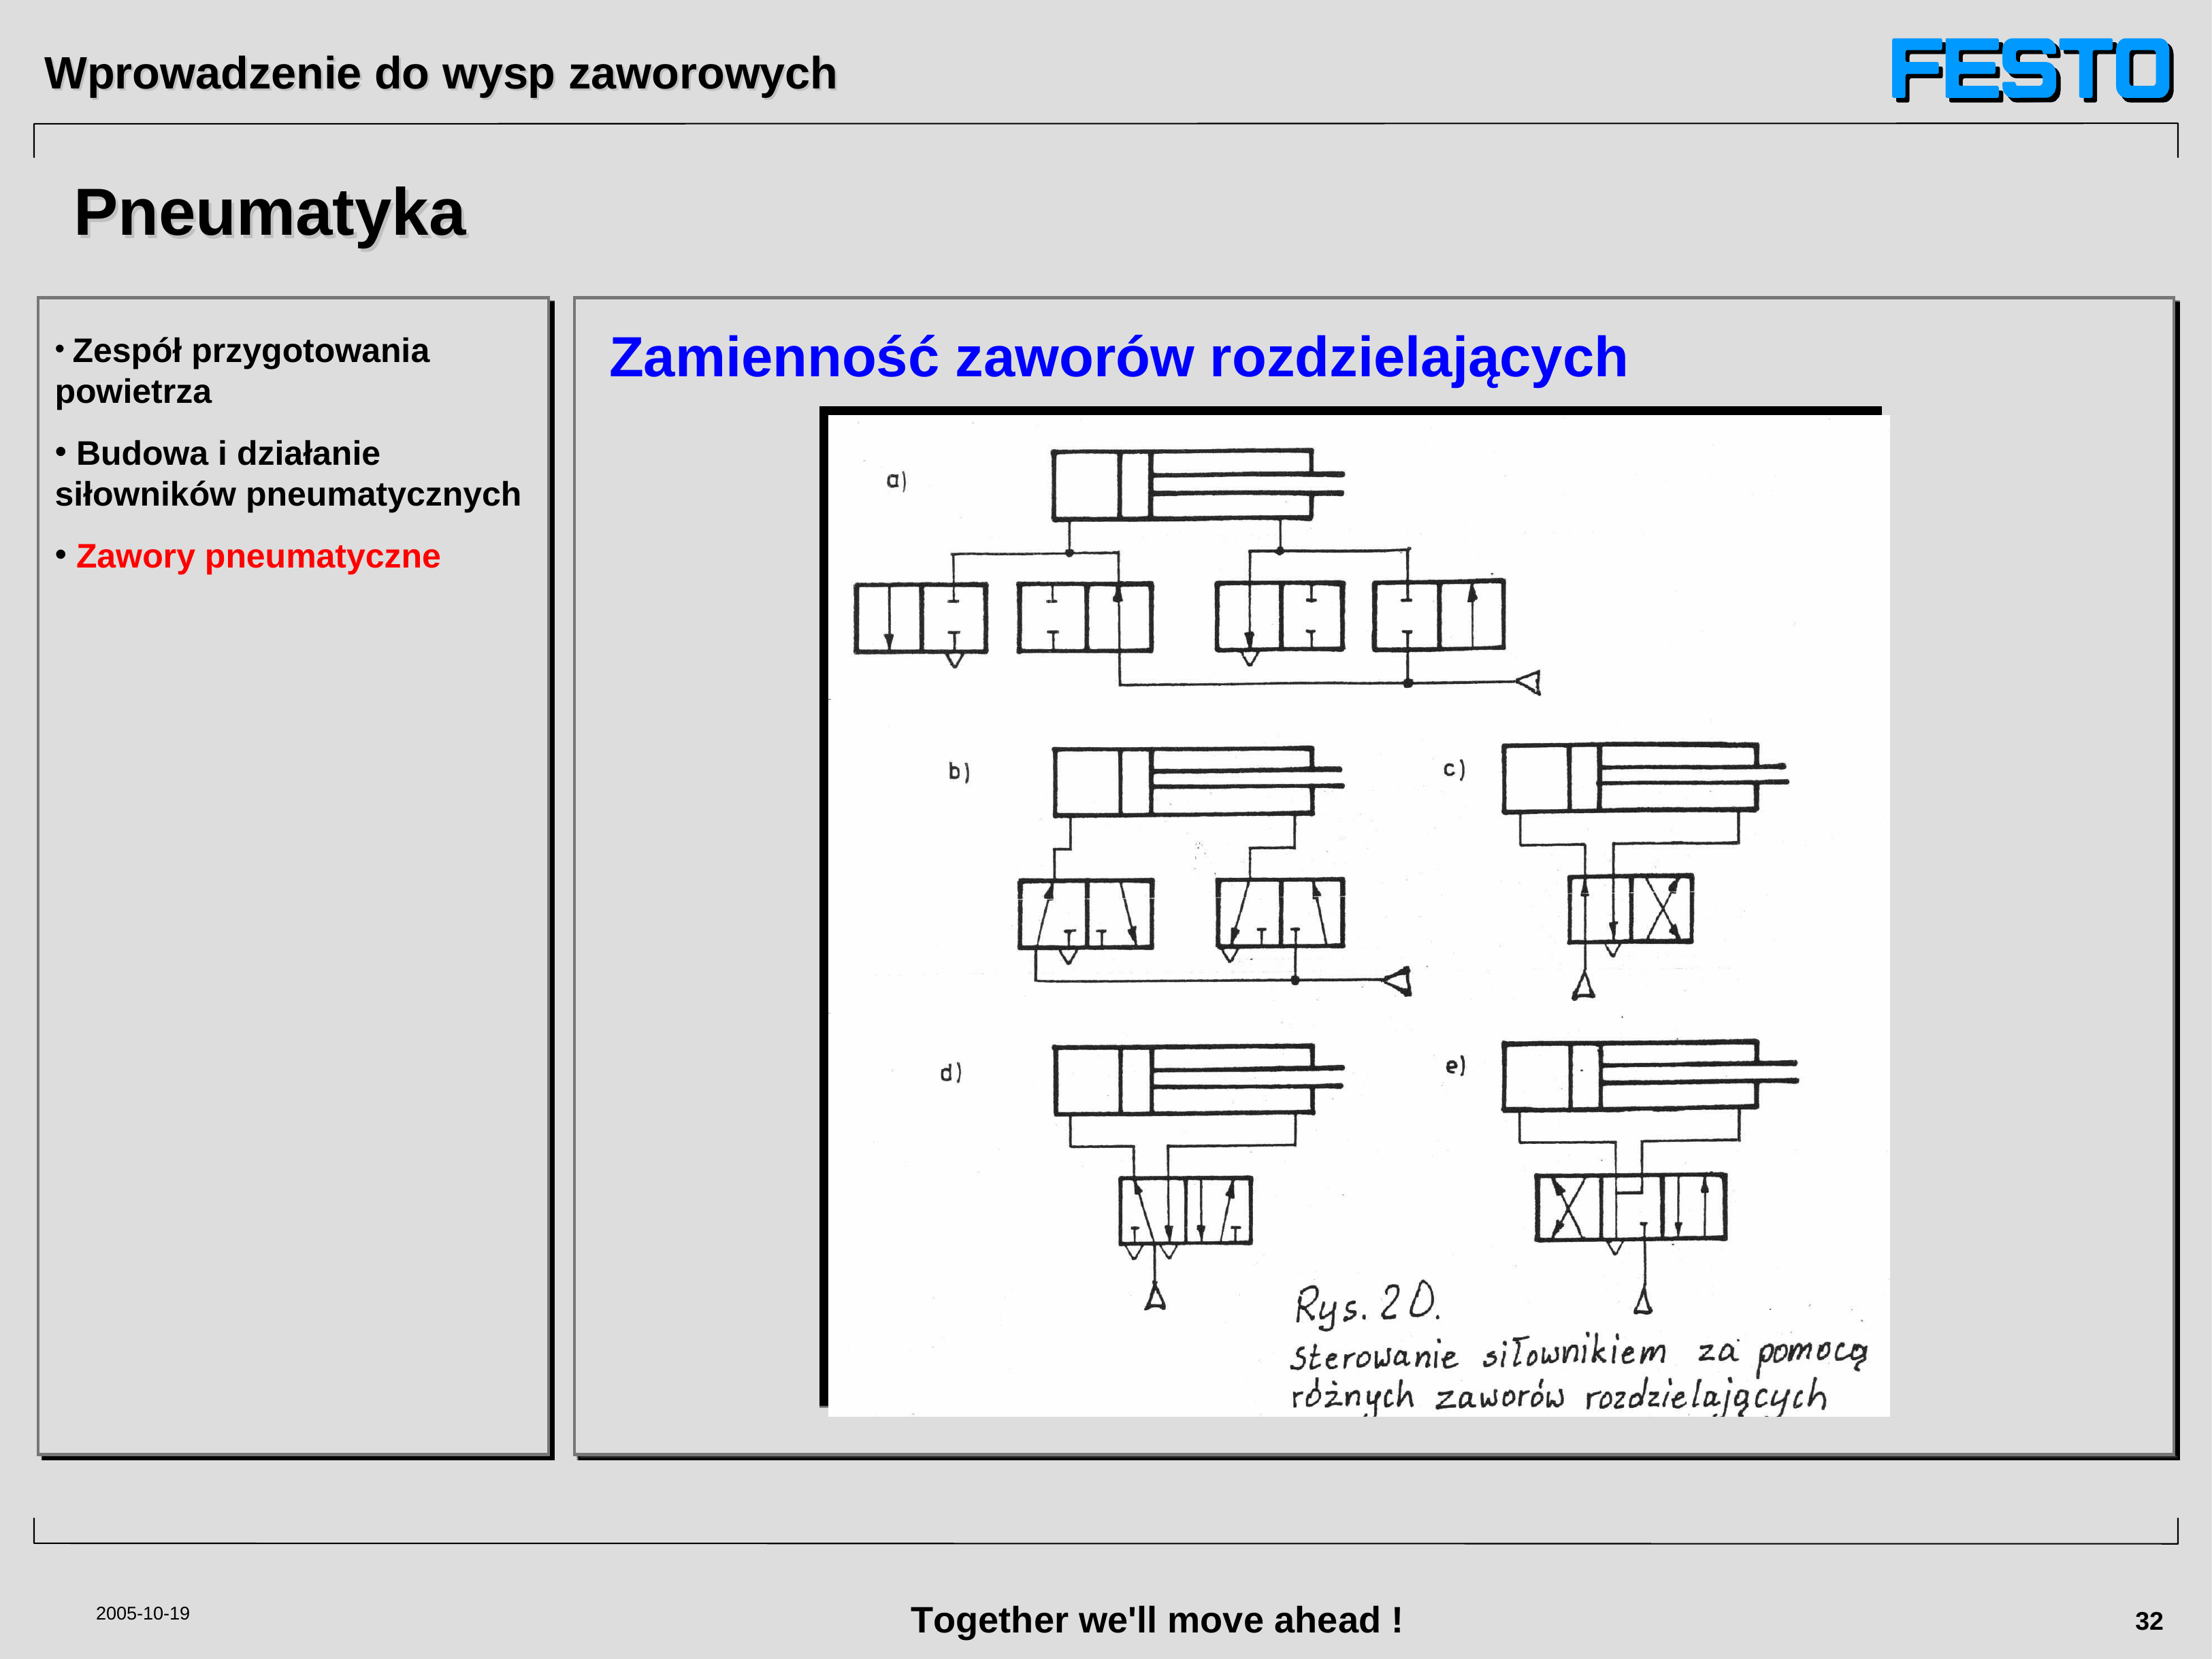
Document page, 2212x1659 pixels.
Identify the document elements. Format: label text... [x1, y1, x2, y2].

text_box Zamienność zaworów rozdzielających [599, 314, 1681, 394]
text_box Zespół przygotowania powietrza Budowa i działanie siłowników pneumatycznych Zawory pneumatyczne [44, 323, 536, 642]
picture [828, 415, 1890, 1417]
text_box Together we'll move ahead ! [807, 1592, 1508, 1644]
text_box 2005-10-19 [74, 1592, 387, 1633]
text_box <number> [2057, 1592, 2186, 1648]
title Pneumatyka [51, 142, 1895, 260]
